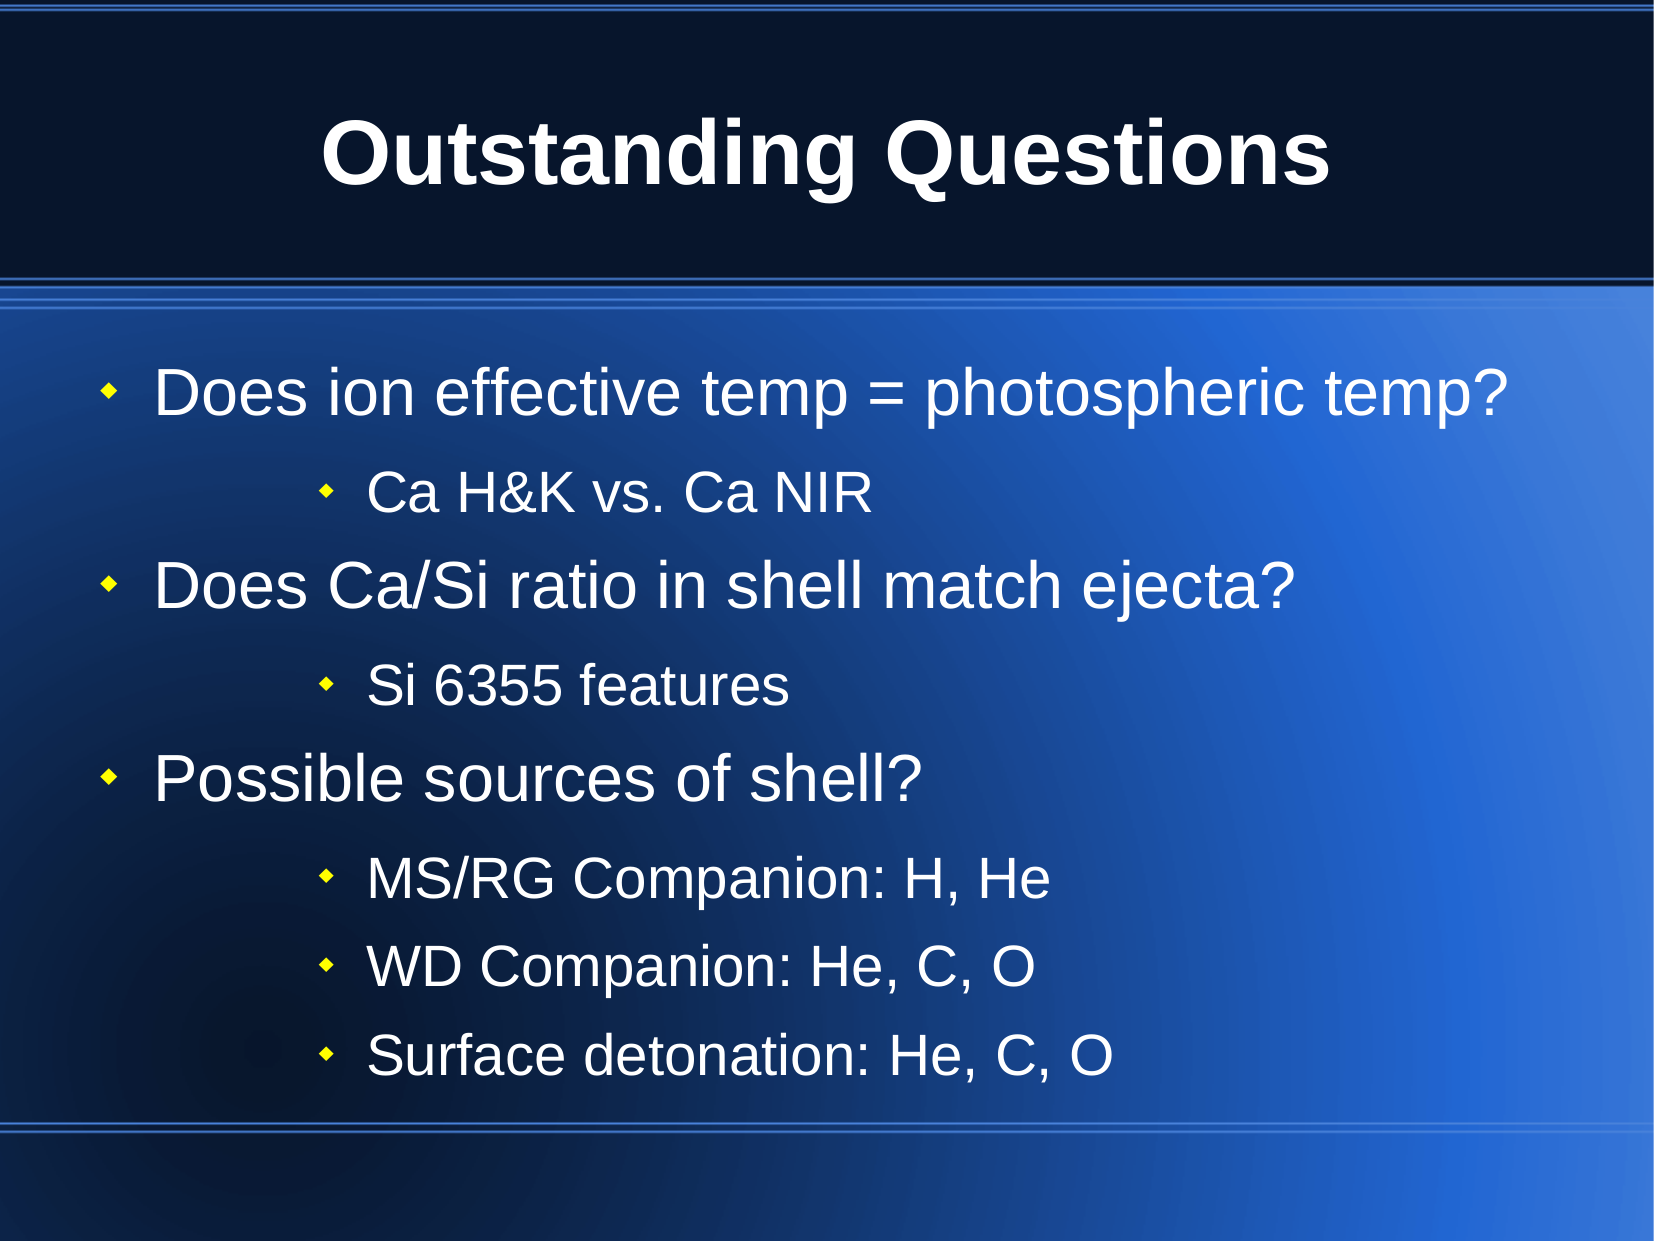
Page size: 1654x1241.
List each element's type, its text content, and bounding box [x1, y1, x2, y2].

picture [0, 0, 1654, 1241]
title Outstanding Questions [82, 49, 1571, 257]
list Does ion effective temp = photospheric temp? Ca H&K vs. Ca NIR Does Ca/Si ratio in shell match ejecta? Si 6355 features Possible sources of shell? MS/RG Companion: H, He WD Companion: He, C, O Surface detonation: He, C, O [82, 355, 1571, 1088]
